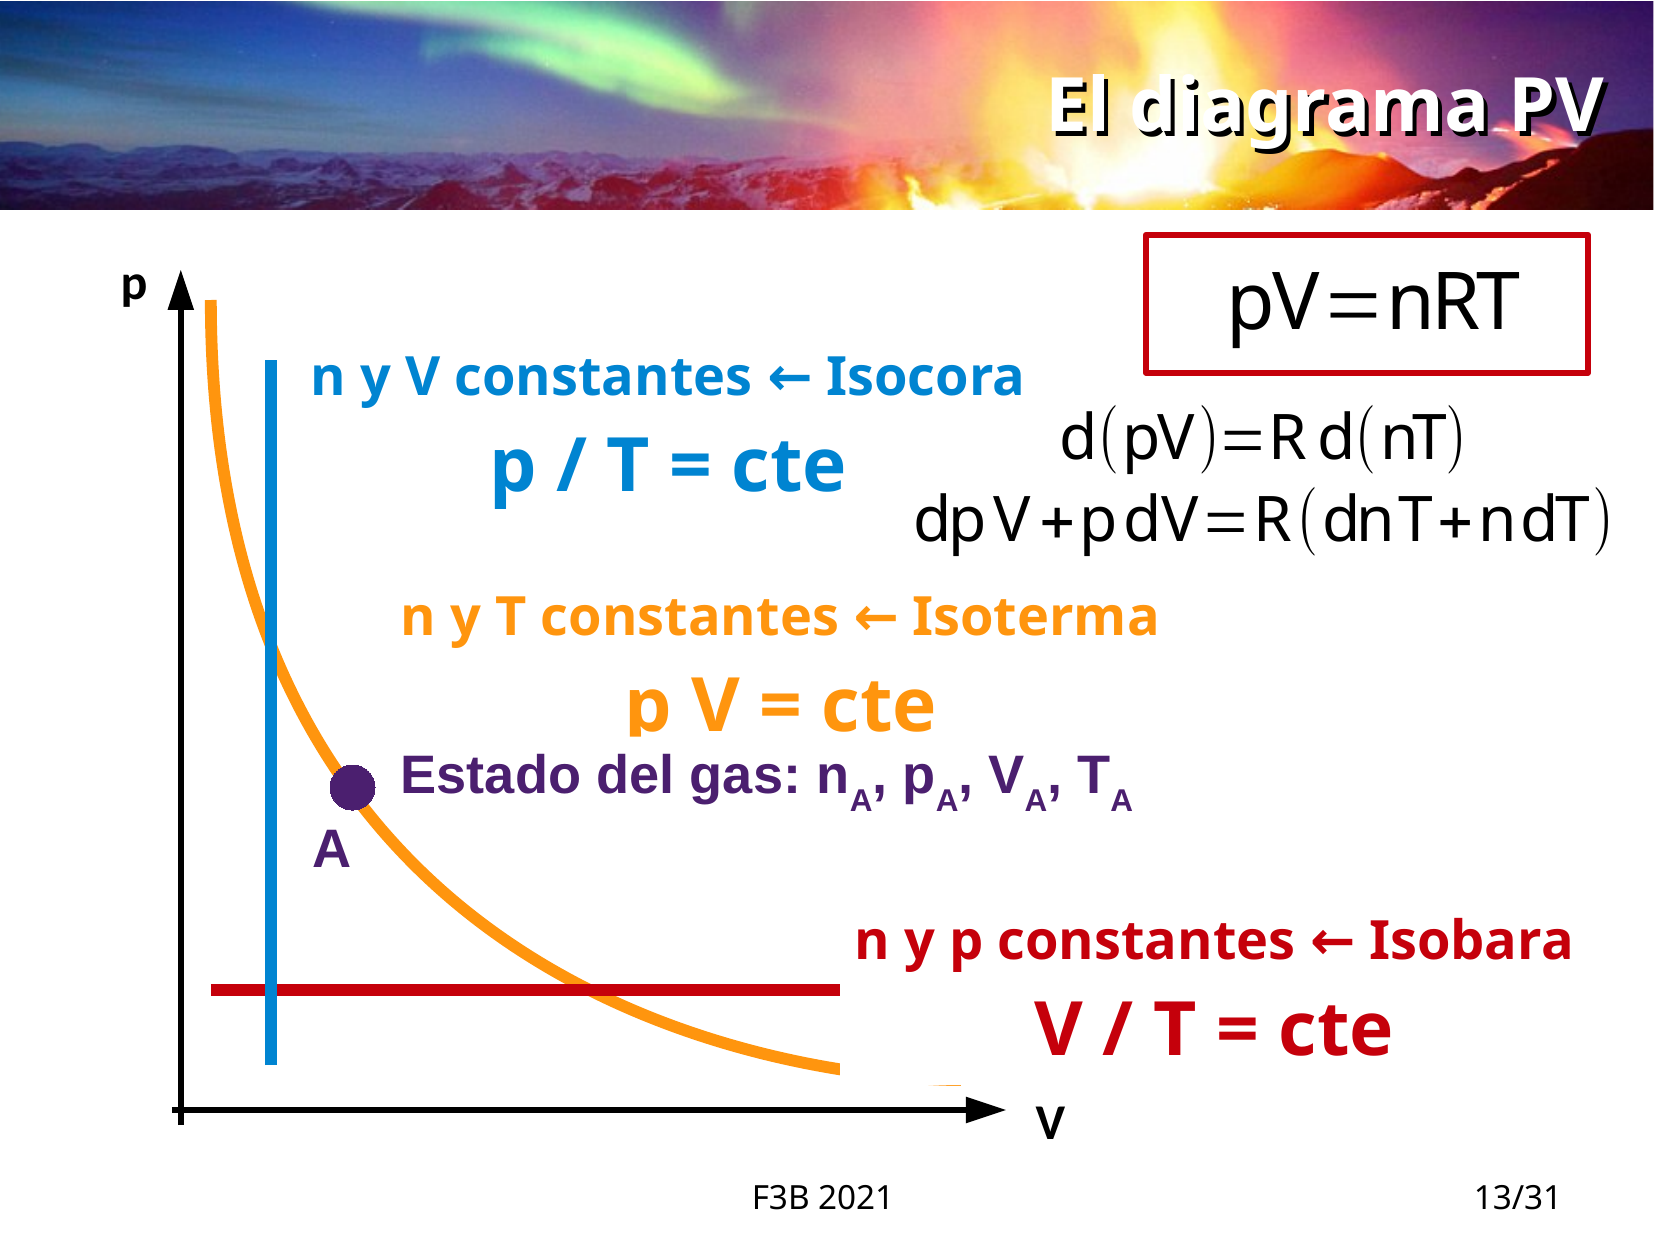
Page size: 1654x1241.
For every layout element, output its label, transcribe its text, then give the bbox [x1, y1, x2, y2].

text_box n y T constantes ← Isoterma p V = cte [386, 570, 1156, 742]
chart [906, 399, 1620, 560]
picture [0, 1, 1654, 210]
chart [1220, 252, 1527, 350]
title El diagrama PV [45, 15, 1606, 191]
text_box n y V constantes ← Isocora p / T = cte [296, 330, 1036, 502]
text_box n y p constantes ← Isobara V / T = cte [840, 893, 1578, 1066]
text_box [330, 765, 376, 811]
text_box V [1020, 1095, 1081, 1171]
text_box A [289, 811, 376, 901]
text_box p [105, 255, 163, 331]
text_box Estado del gas: nA, pA, VA, TA [385, 736, 1151, 826]
